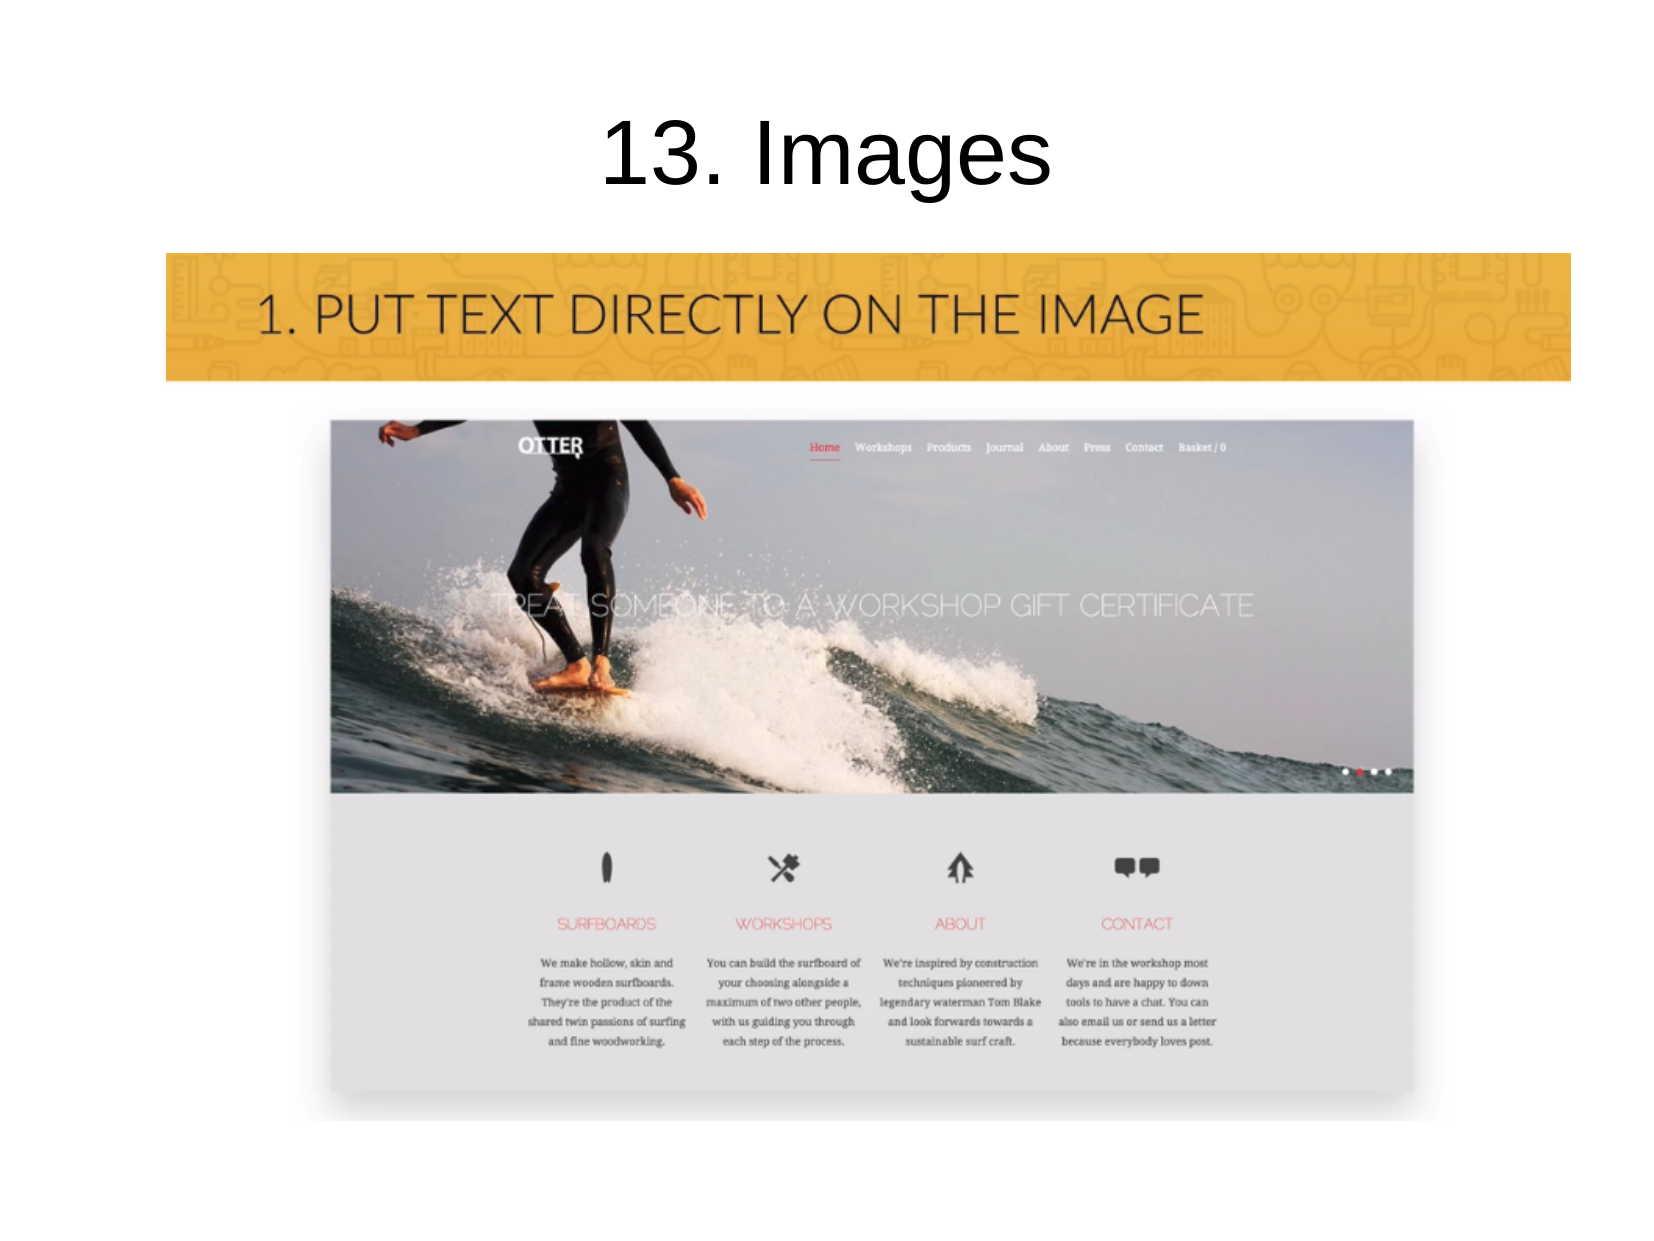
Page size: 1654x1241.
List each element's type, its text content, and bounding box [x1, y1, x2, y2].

title 13. Images [82, 49, 1571, 257]
picture [166, 253, 1571, 1121]
